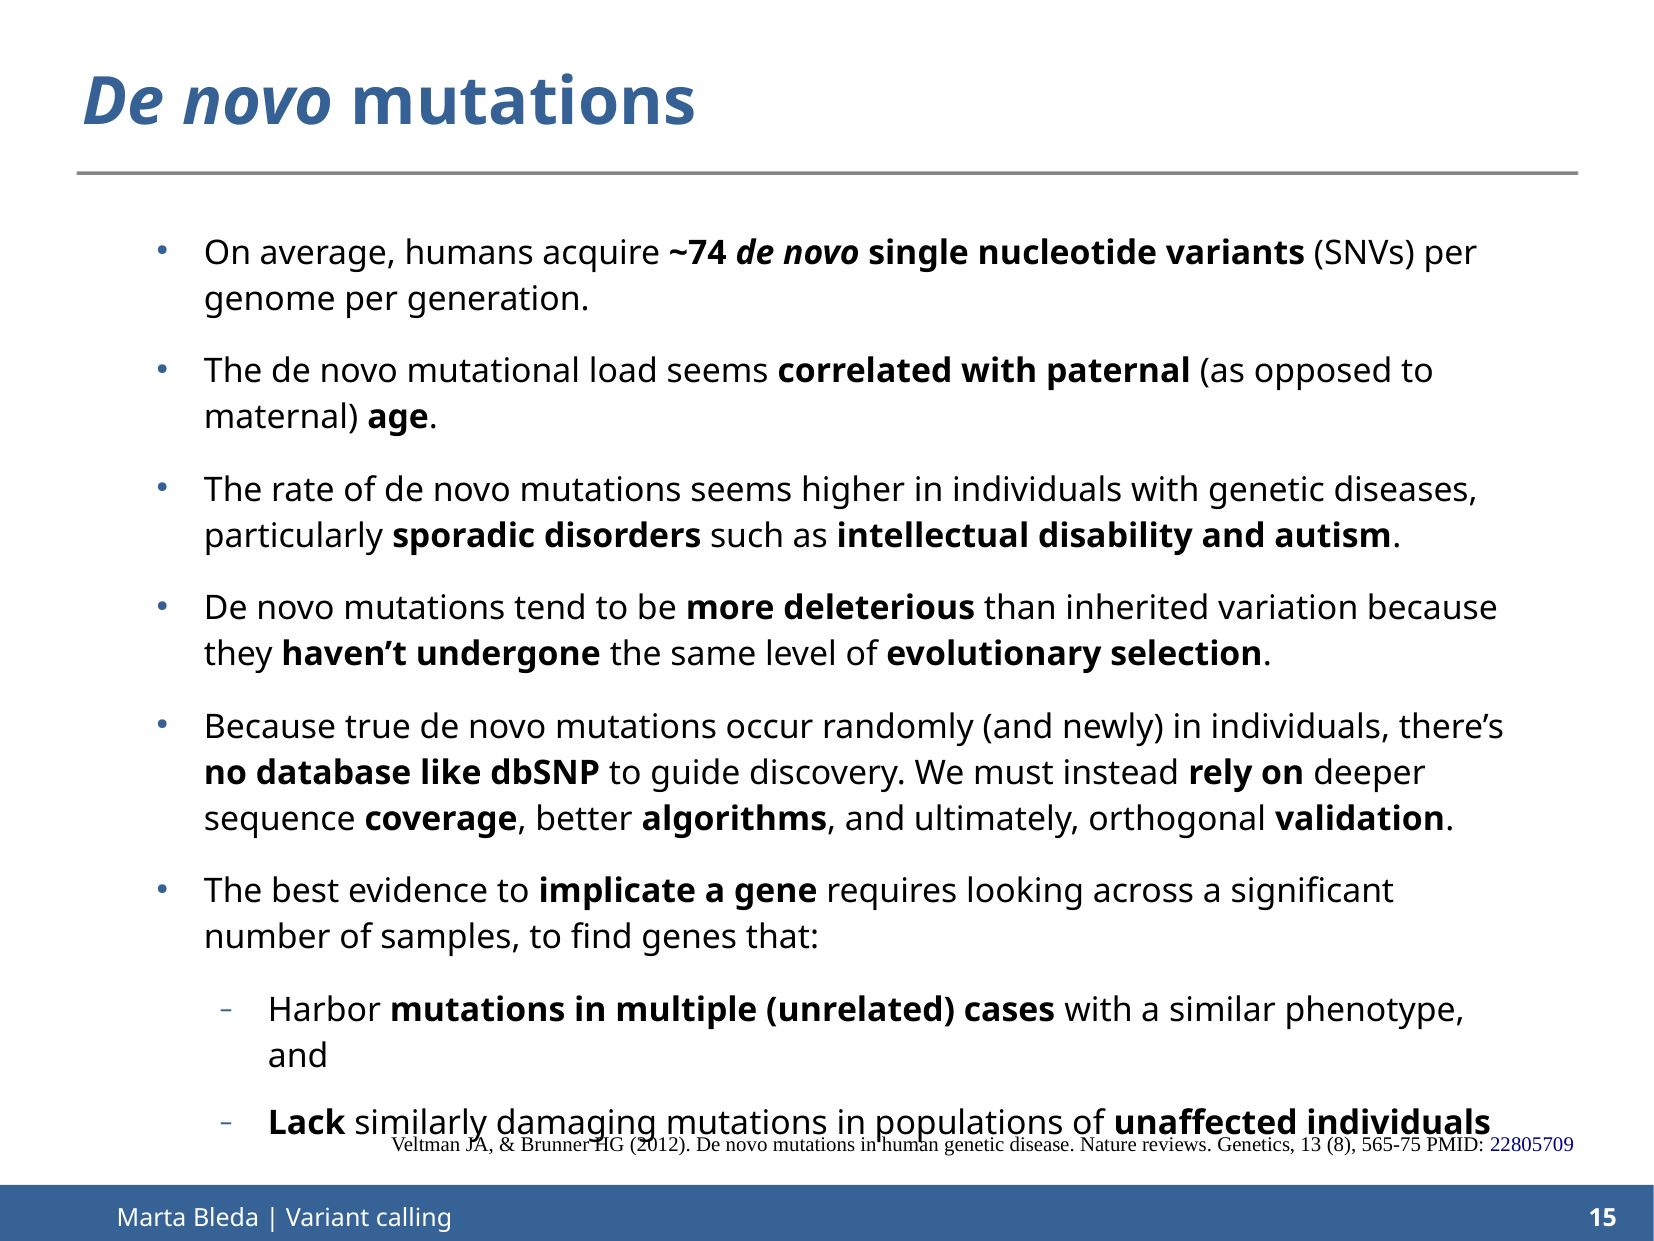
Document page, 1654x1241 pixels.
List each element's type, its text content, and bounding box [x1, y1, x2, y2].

text_box Veltman JA, & Brunner HG (2012). De novo mutations in human genetic disease. Nature reviews. Genetics, 13 (8), 565-75 PMID: 22805709 [376, 1125, 1631, 1164]
picture [74, 170, 1580, 175]
list On average, humans acquire ~74 de novo single nucleotide variants (SNVs) per genome per generation. The de novo mutational load seems correlated with paternal (as opposed to maternal) age. The rate of de novo mutations seems higher in individuals with genetic diseases, particularly sporadic disorders such as intellectual disability and autism. De novo mutations tend to be more deleterious than inherited variation because they haven’t undergone the same level of evolutionary selection. Because true de novo mutations occur randomly (and newly) in individuals, there’s no database like dbSNP to guide discovery. We must instead rely on deeper sequence coverage, better algorithms, and ultimately, orthogonal validation. The best evidence to implicate a gene requires looking across a significant number of samples, to find genes that: Harbor mutations in multiple (unrelated) cases with a similar phenotype, and Lack similarly damaging mutations in populations of unaffected individuals [140, 228, 1510, 1164]
title De novo mutations [82, 49, 1571, 148]
